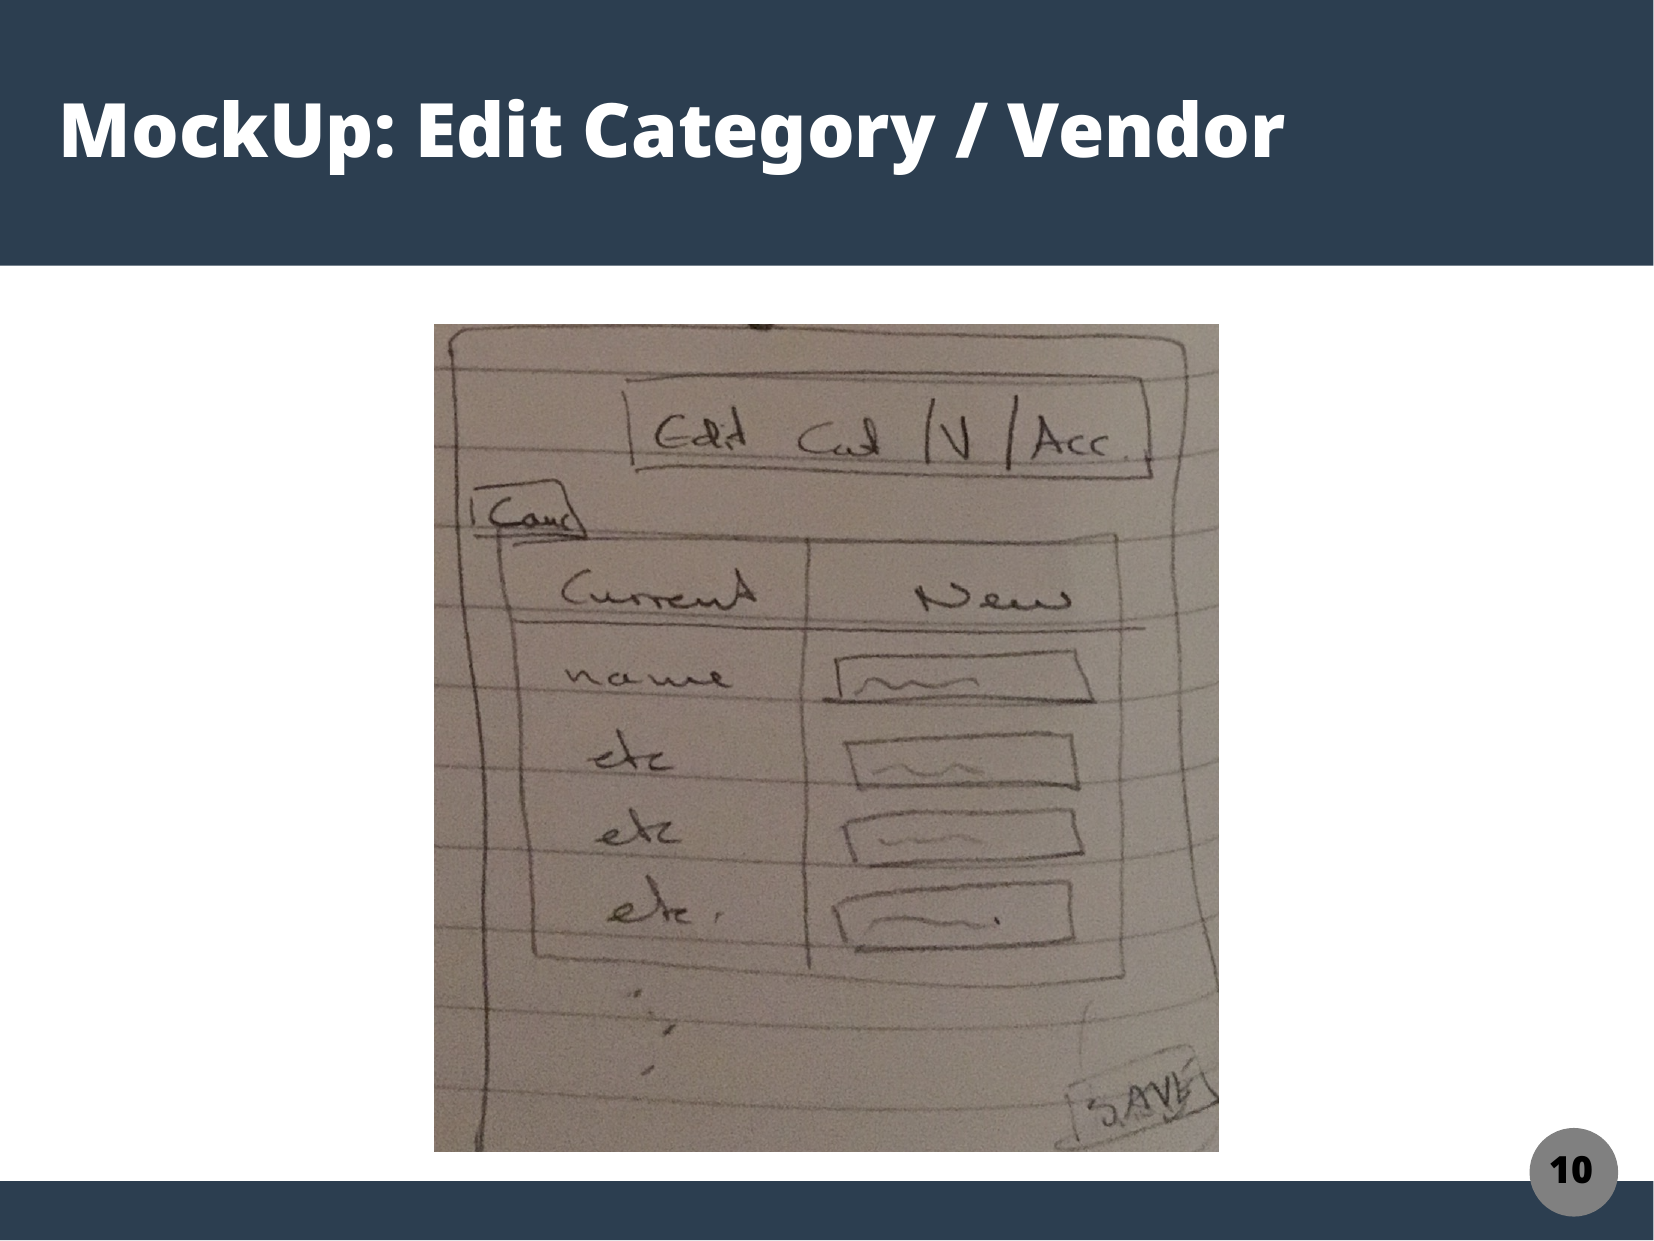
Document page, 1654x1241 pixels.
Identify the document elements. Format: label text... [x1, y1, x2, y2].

picture [434, 324, 1219, 1152]
title MockUp: Edit Category / Vendor [59, 49, 1595, 207]
